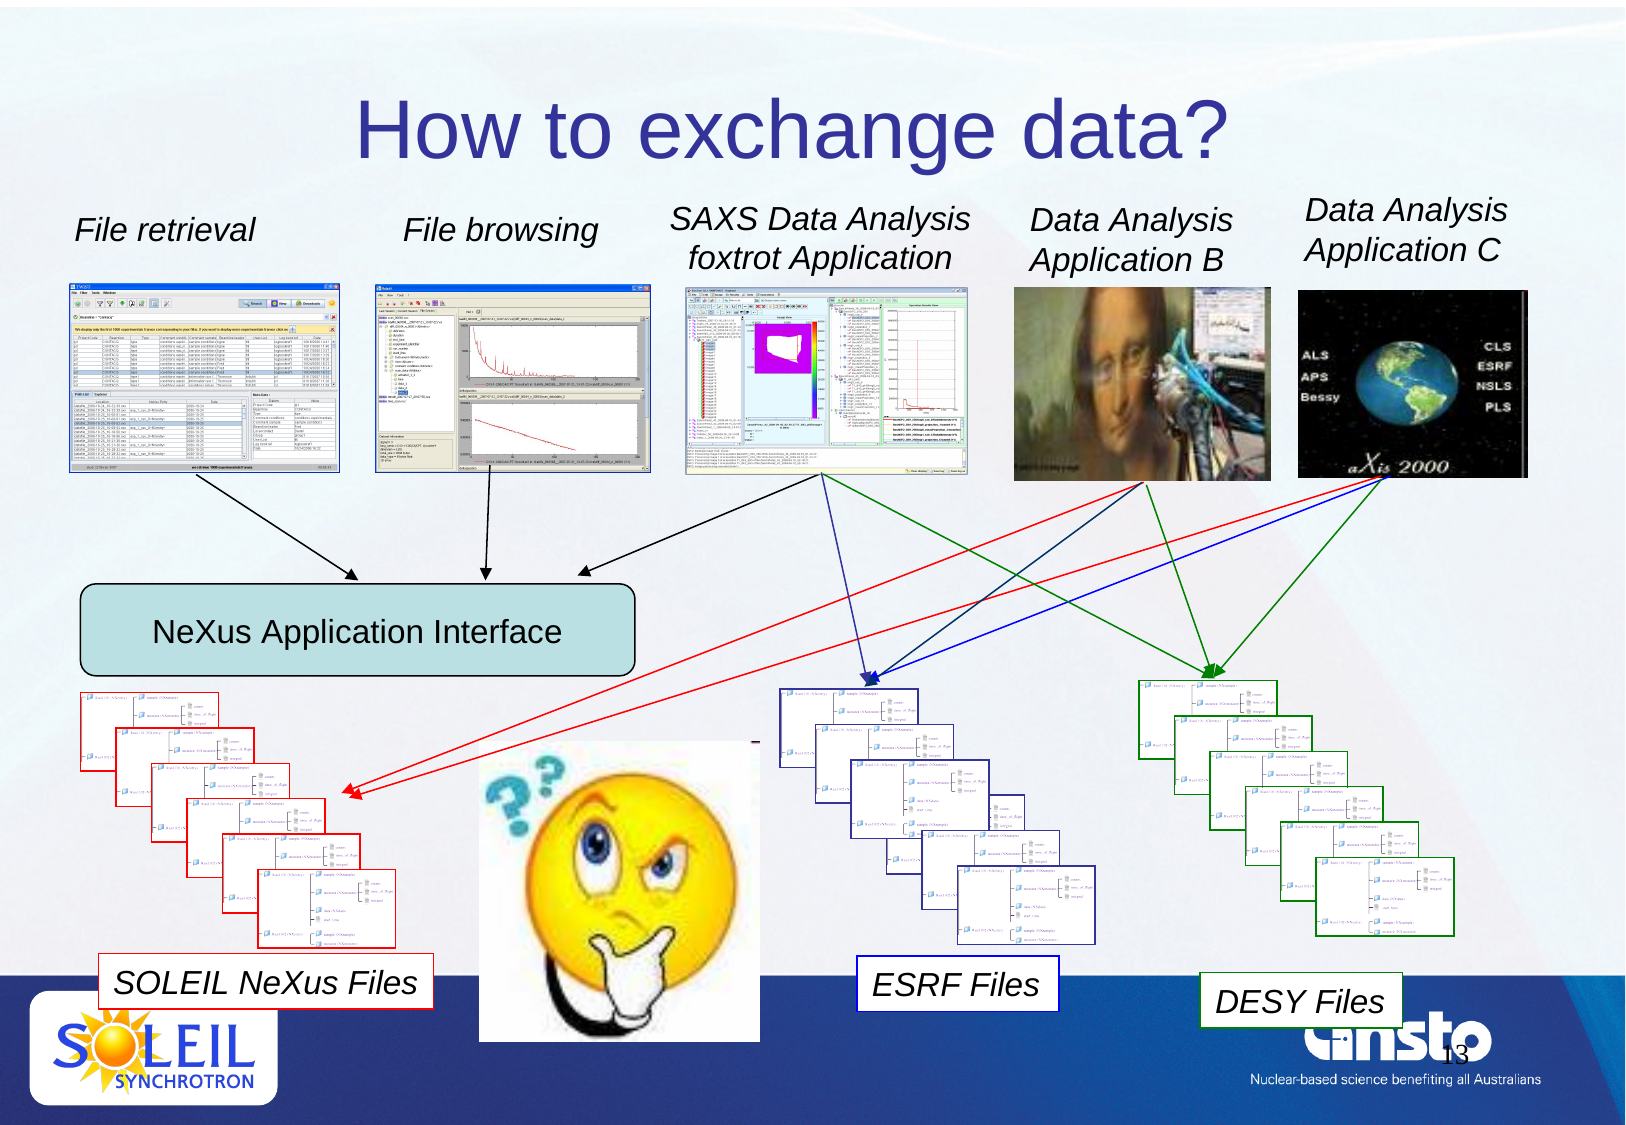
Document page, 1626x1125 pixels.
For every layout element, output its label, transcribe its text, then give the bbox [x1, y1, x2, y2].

text_box SAXS Data Analysis foxtrot Application [654, 188, 987, 285]
text_box File browsing [388, 199, 615, 256]
text_box File retrieval [59, 199, 271, 256]
text_box ESRF Files [857, 955, 1060, 1012]
text_box NeXus Application Interface [80, 583, 635, 676]
text_box Data Analysis Application C [1289, 180, 1533, 276]
text_box SOLEIL NeXus Files [98, 953, 434, 1009]
text_box DESY Files [1200, 972, 1403, 1028]
text_box How to exchange data? [340, 30, 1549, 219]
text_box Data Analysis Application B [1015, 190, 1259, 286]
text_box <numéro> [1134, 1027, 1485, 1071]
picture [0, 7, 1626, 1125]
